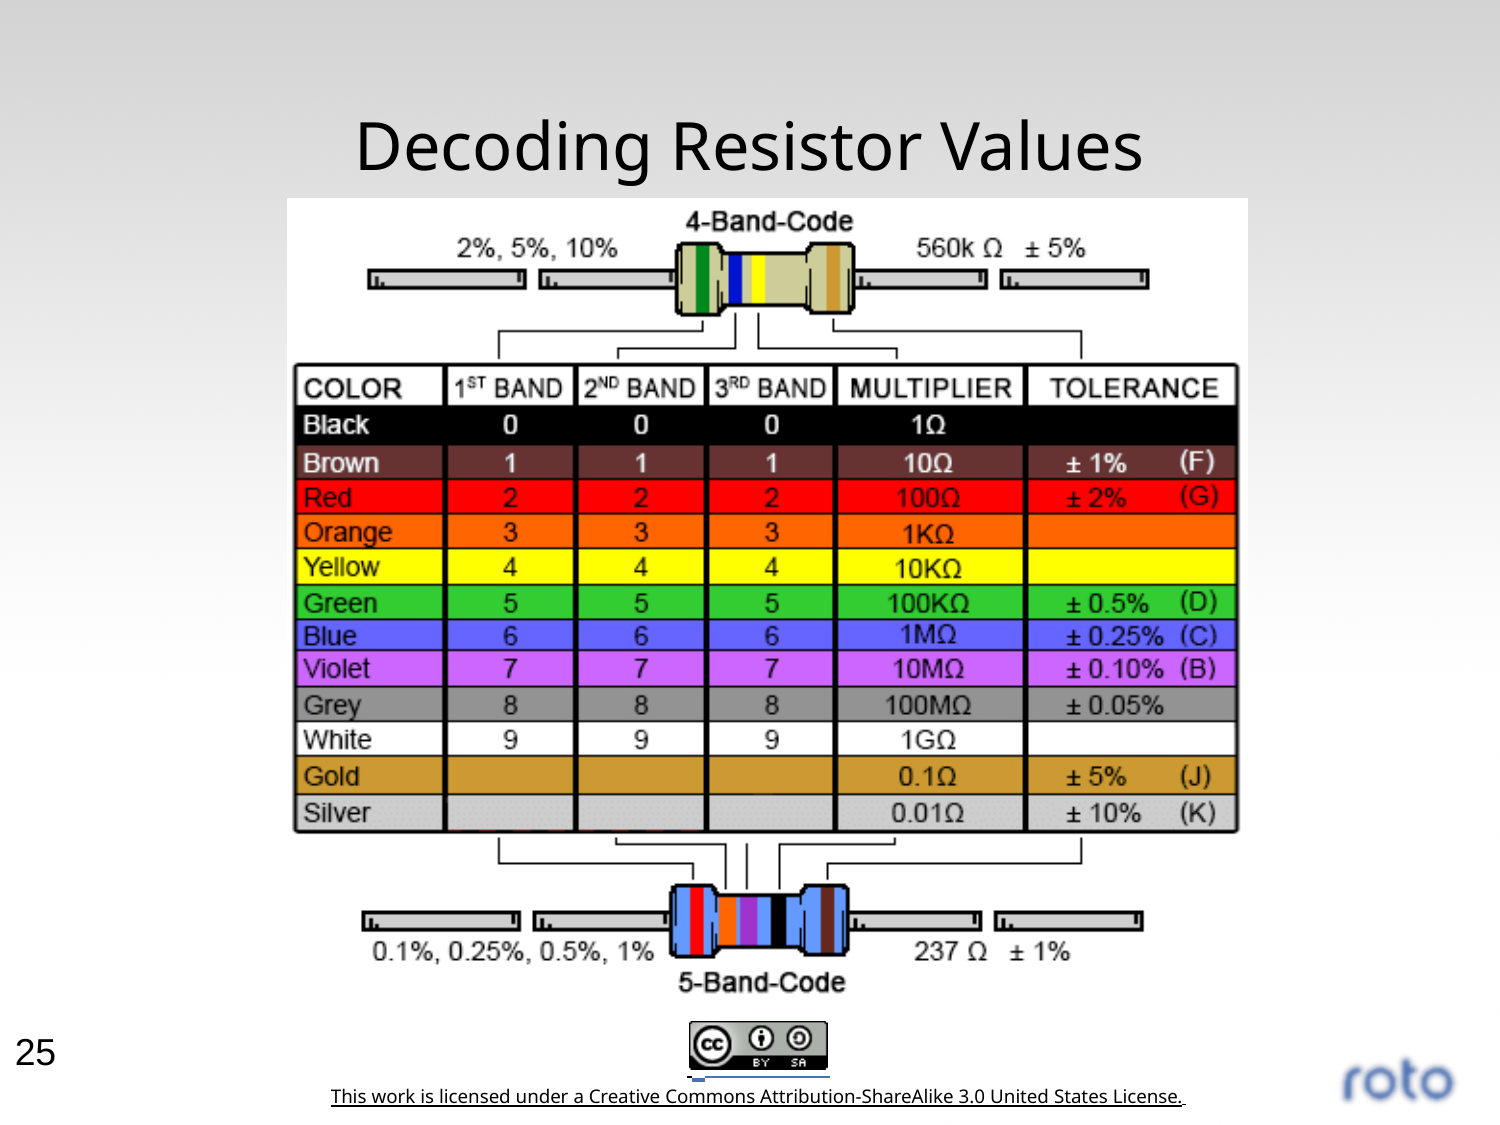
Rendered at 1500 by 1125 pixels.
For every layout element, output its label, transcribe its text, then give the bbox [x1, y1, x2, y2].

title Decoding Resistor Values [112, 49, 1388, 238]
picture [0, 0, 1500, 1125]
